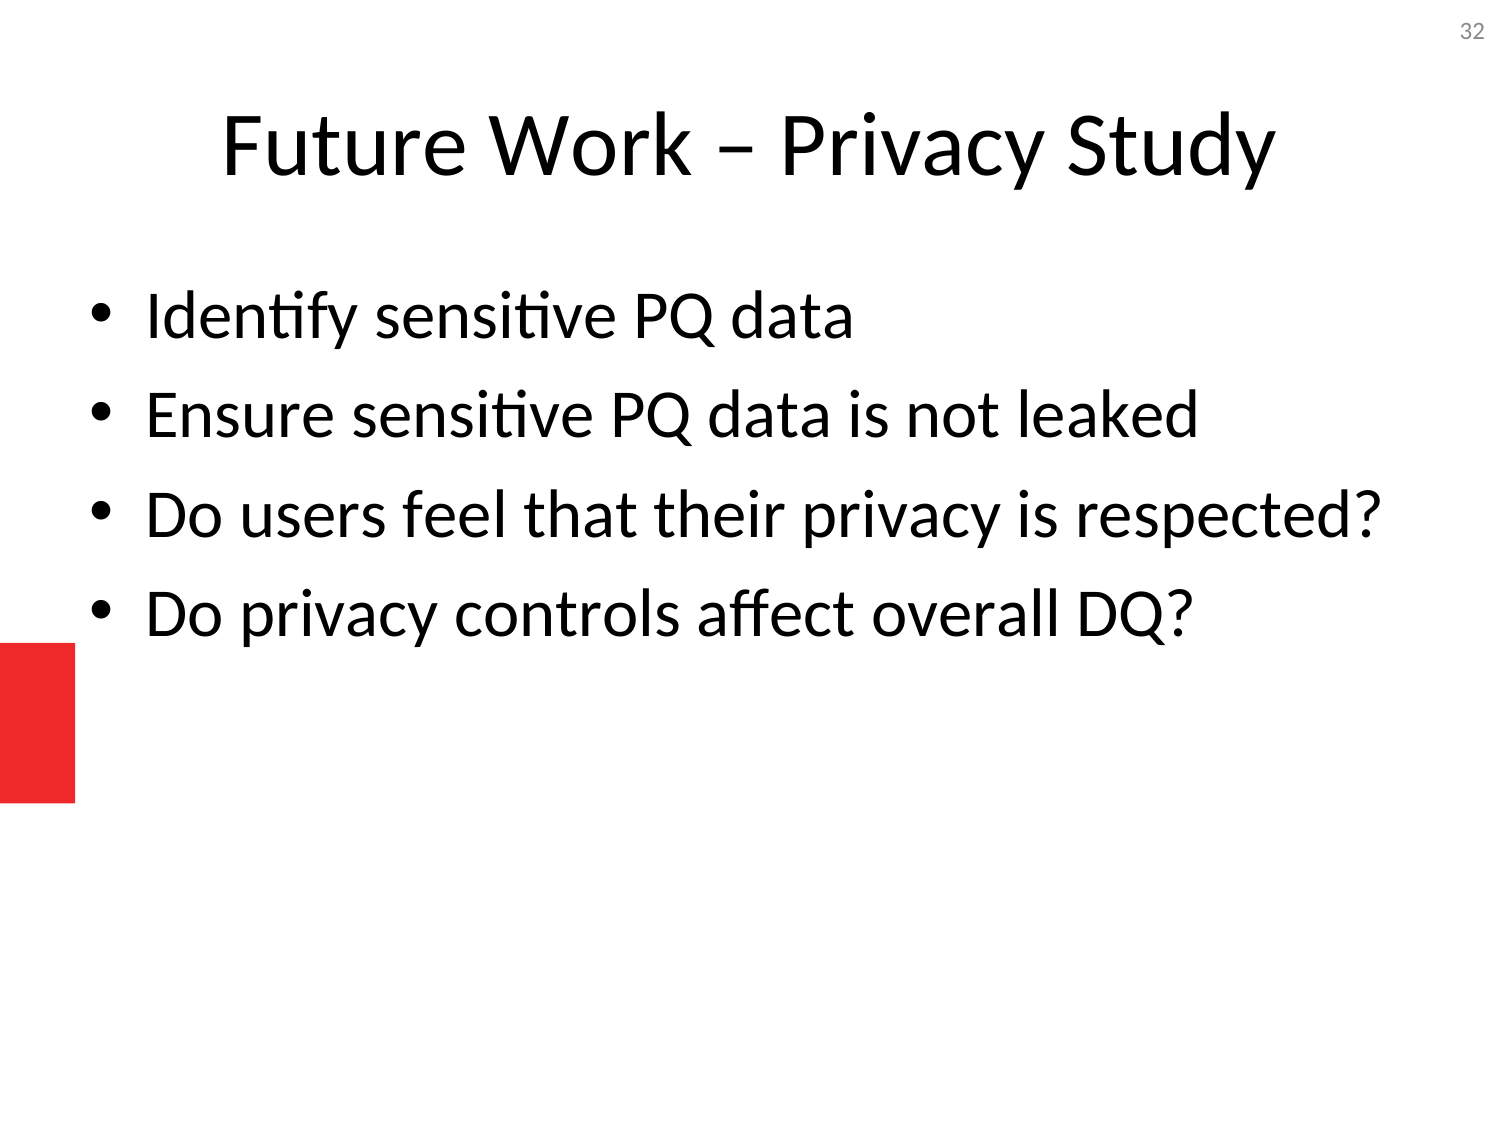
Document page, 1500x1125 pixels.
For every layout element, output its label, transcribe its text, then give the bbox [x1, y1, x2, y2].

text_box Future Work – Privacy Study [75, 45, 1426, 233]
text_box Identify sensitive PQ data Ensure sensitive PQ data is not leaked Do users feel that their privacy is respected? Do privacy controls affect overall DQ? [75, 262, 1426, 1005]
text_box <number> [1149, 0, 1500, 60]
